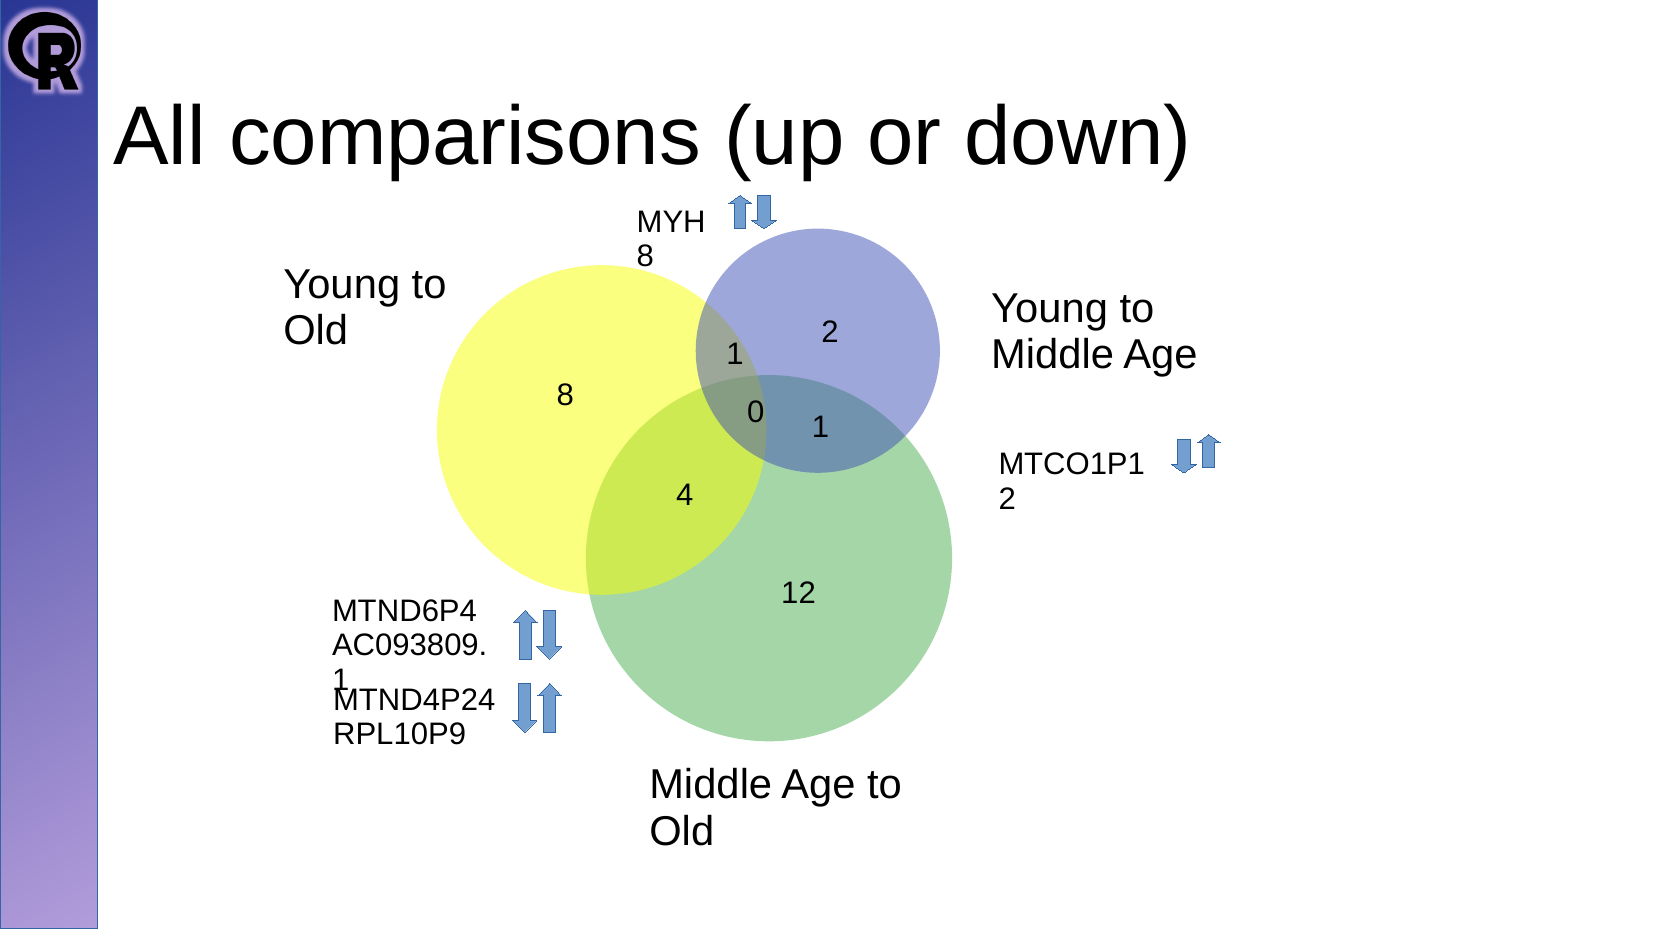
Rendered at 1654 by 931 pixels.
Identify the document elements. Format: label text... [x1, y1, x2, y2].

text_box [536, 610, 562, 660]
text_box [728, 195, 752, 229]
text_box 0 [732, 387, 780, 437]
text_box Young to Middle Age [976, 277, 1246, 385]
text_box [0, 0, 98, 929]
text_box [1197, 434, 1221, 468]
text_box [1171, 439, 1197, 473]
text_box 1 [711, 329, 759, 379]
text_box MTND4P24 RPL10P9 [318, 675, 515, 759]
text_box 1 [797, 402, 844, 452]
text_box [751, 195, 777, 229]
text_box [513, 610, 538, 660]
text_box 8 [541, 370, 589, 420]
title All comparisons (up or down) [113, 49, 1540, 229]
text_box Young to Old [268, 253, 497, 361]
text_box MTCO1P12 [983, 439, 1172, 524]
text_box Middle Age to Old [634, 753, 928, 862]
text_box [512, 683, 537, 733]
text_box [537, 683, 562, 733]
text_box [436, 228, 953, 742]
text_box 4 [661, 470, 696, 532]
picture [8, 0, 81, 101]
text_box MYH8 [621, 197, 733, 281]
text_box 12 [766, 568, 855, 618]
text_box MTND6P4 AC093809.1 [317, 585, 514, 705]
text_box 2 [807, 306, 837, 357]
